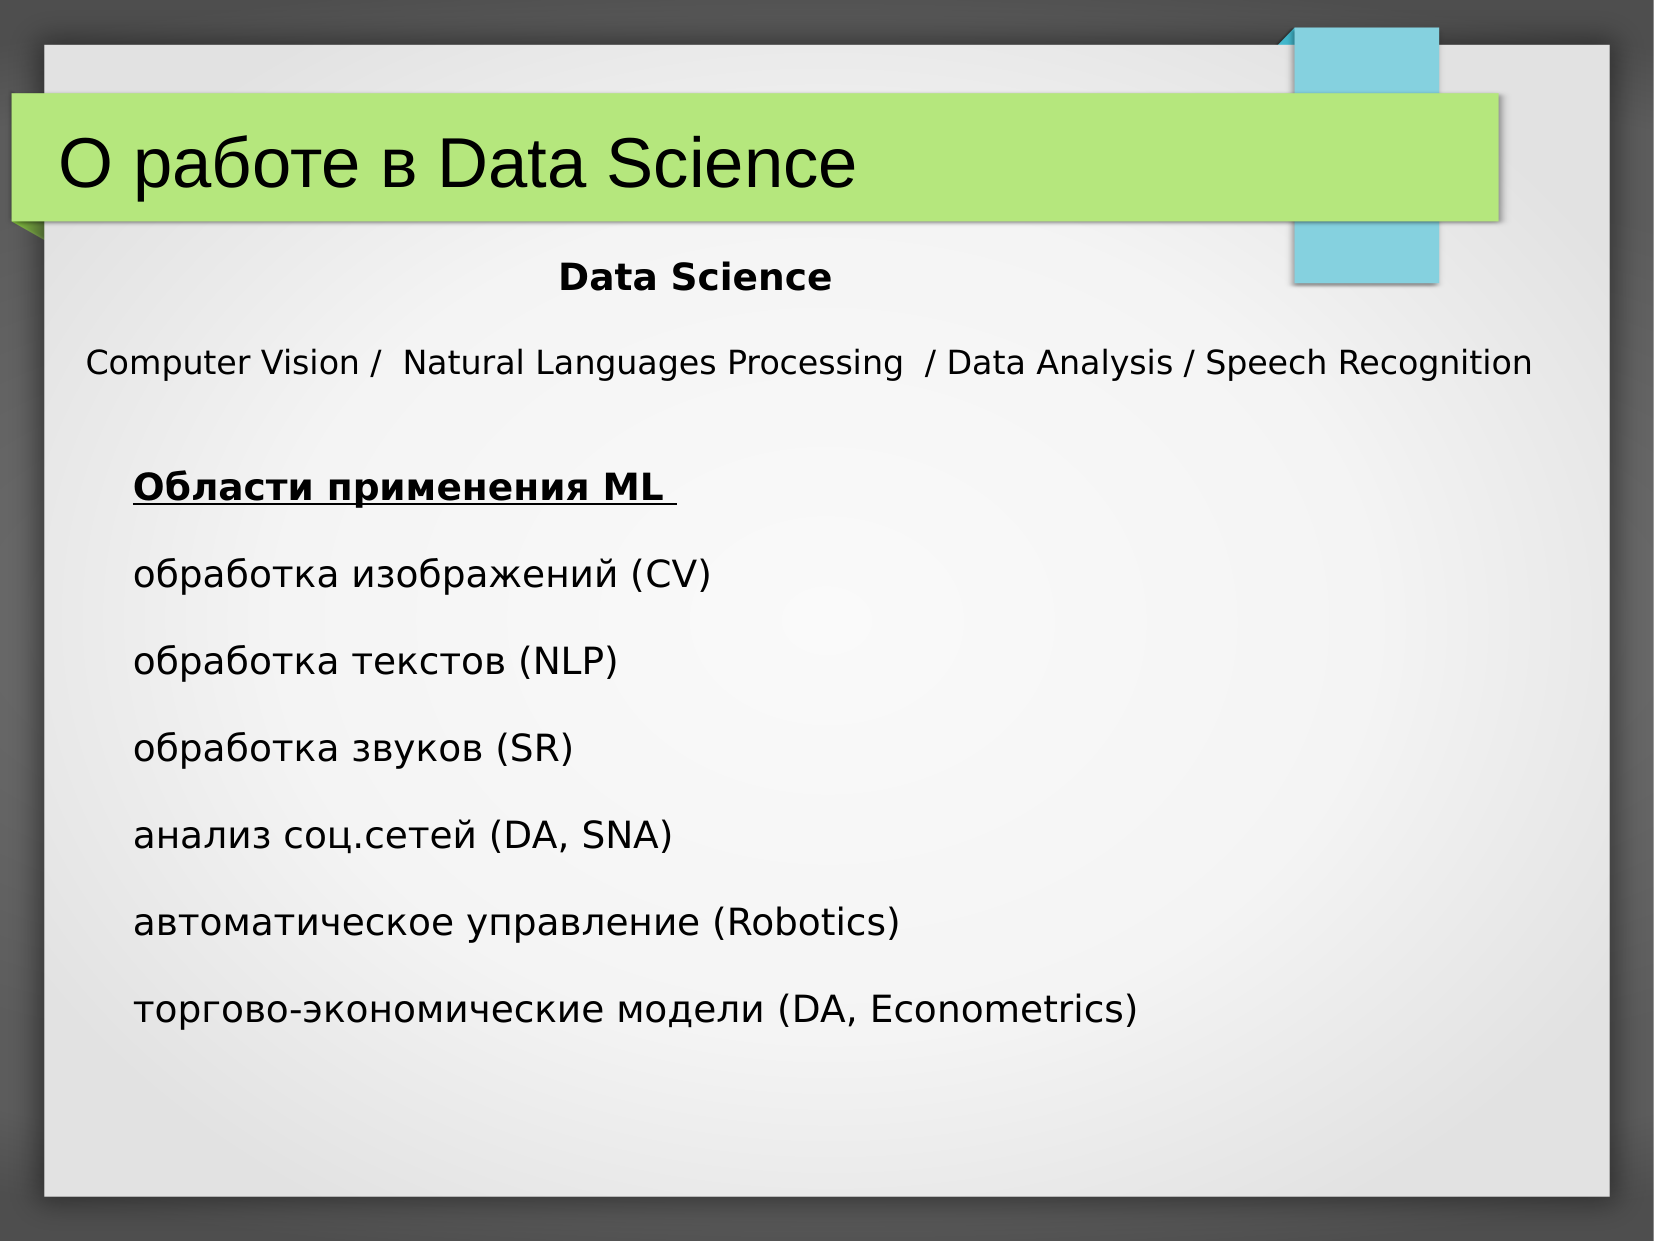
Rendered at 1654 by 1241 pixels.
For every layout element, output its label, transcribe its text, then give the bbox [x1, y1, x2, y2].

picture [0, 0, 1654, 1241]
text_box Области применения ML обработка изображений (CV) обработка текстов (NLP) обработка звуков (SR) анализ соц.сетей (DA, SNA) автоматическое управление (Robotics) торгово-экономические модели (DA, Econometrics) [118, 458, 1229, 1111]
title О работе в Data Science [59, 123, 1394, 203]
text_box Data Science [543, 248, 886, 319]
text_box Computer Vision / Natural Languages Processing / Data Analysis / Speech Recognition [70, 336, 1595, 390]
